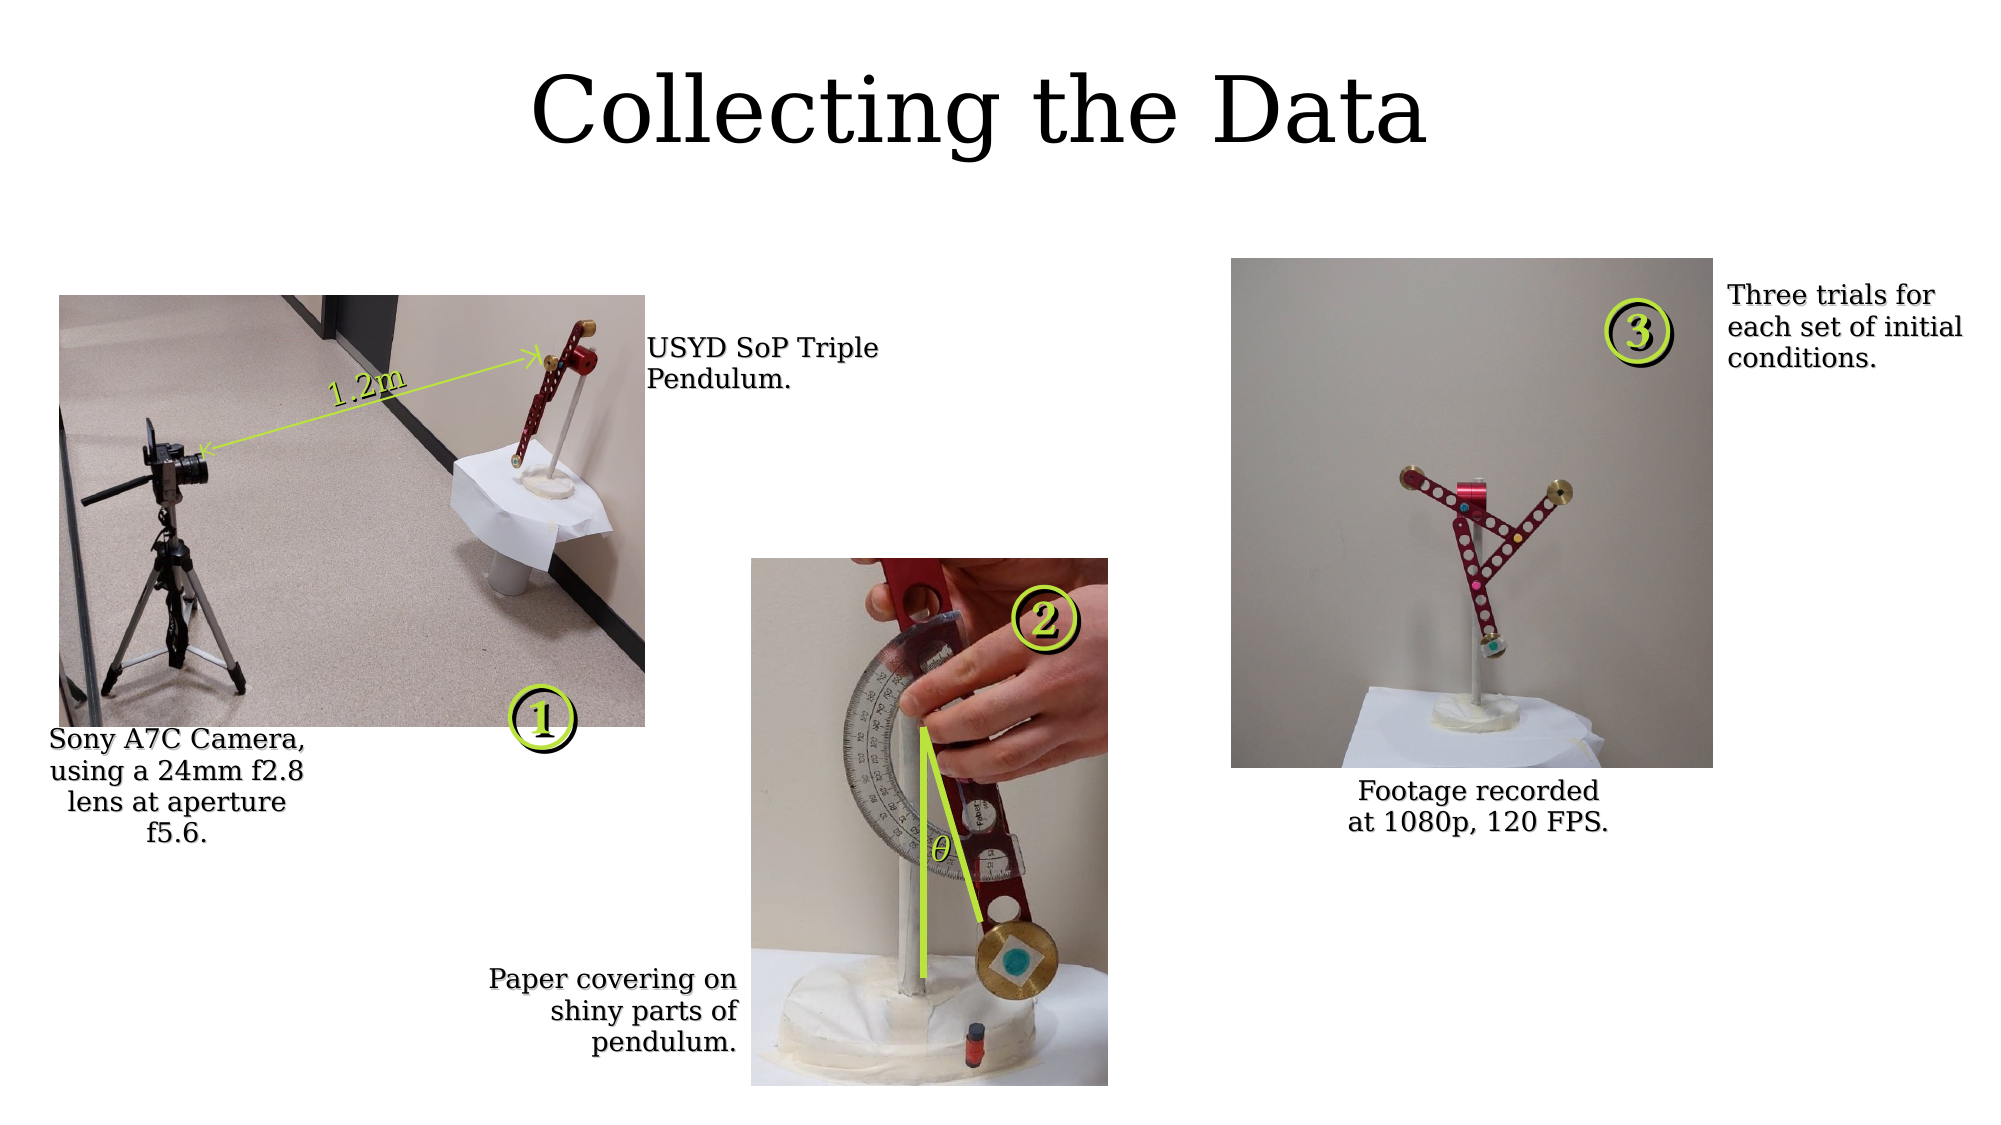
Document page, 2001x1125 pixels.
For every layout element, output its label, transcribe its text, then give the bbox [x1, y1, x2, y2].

text_box θ [793, 823, 1089, 877]
text_box ② [897, 558, 1193, 672]
picture [751, 558, 1108, 1086]
text_box Three trials for each set of initial conditions. [1712, 272, 1982, 413]
picture [59, 295, 645, 728]
title Collecting the Data [514, 42, 1486, 207]
text_box USYD SoP Triple Pendulum. [631, 324, 927, 403]
text_box Footage recorded at 1080p, 120 FPS. [1330, 767, 1627, 846]
picture [1231, 258, 1713, 768]
text_box Sony A7C Camera, using a 24mm f2.8 lens at aperture f5.6. [29, 716, 325, 857]
text_box ③ [1489, 272, 1786, 386]
text_box Paper covering on shiny parts of pendulum. [456, 956, 752, 1065]
text_box ① [393, 657, 689, 771]
